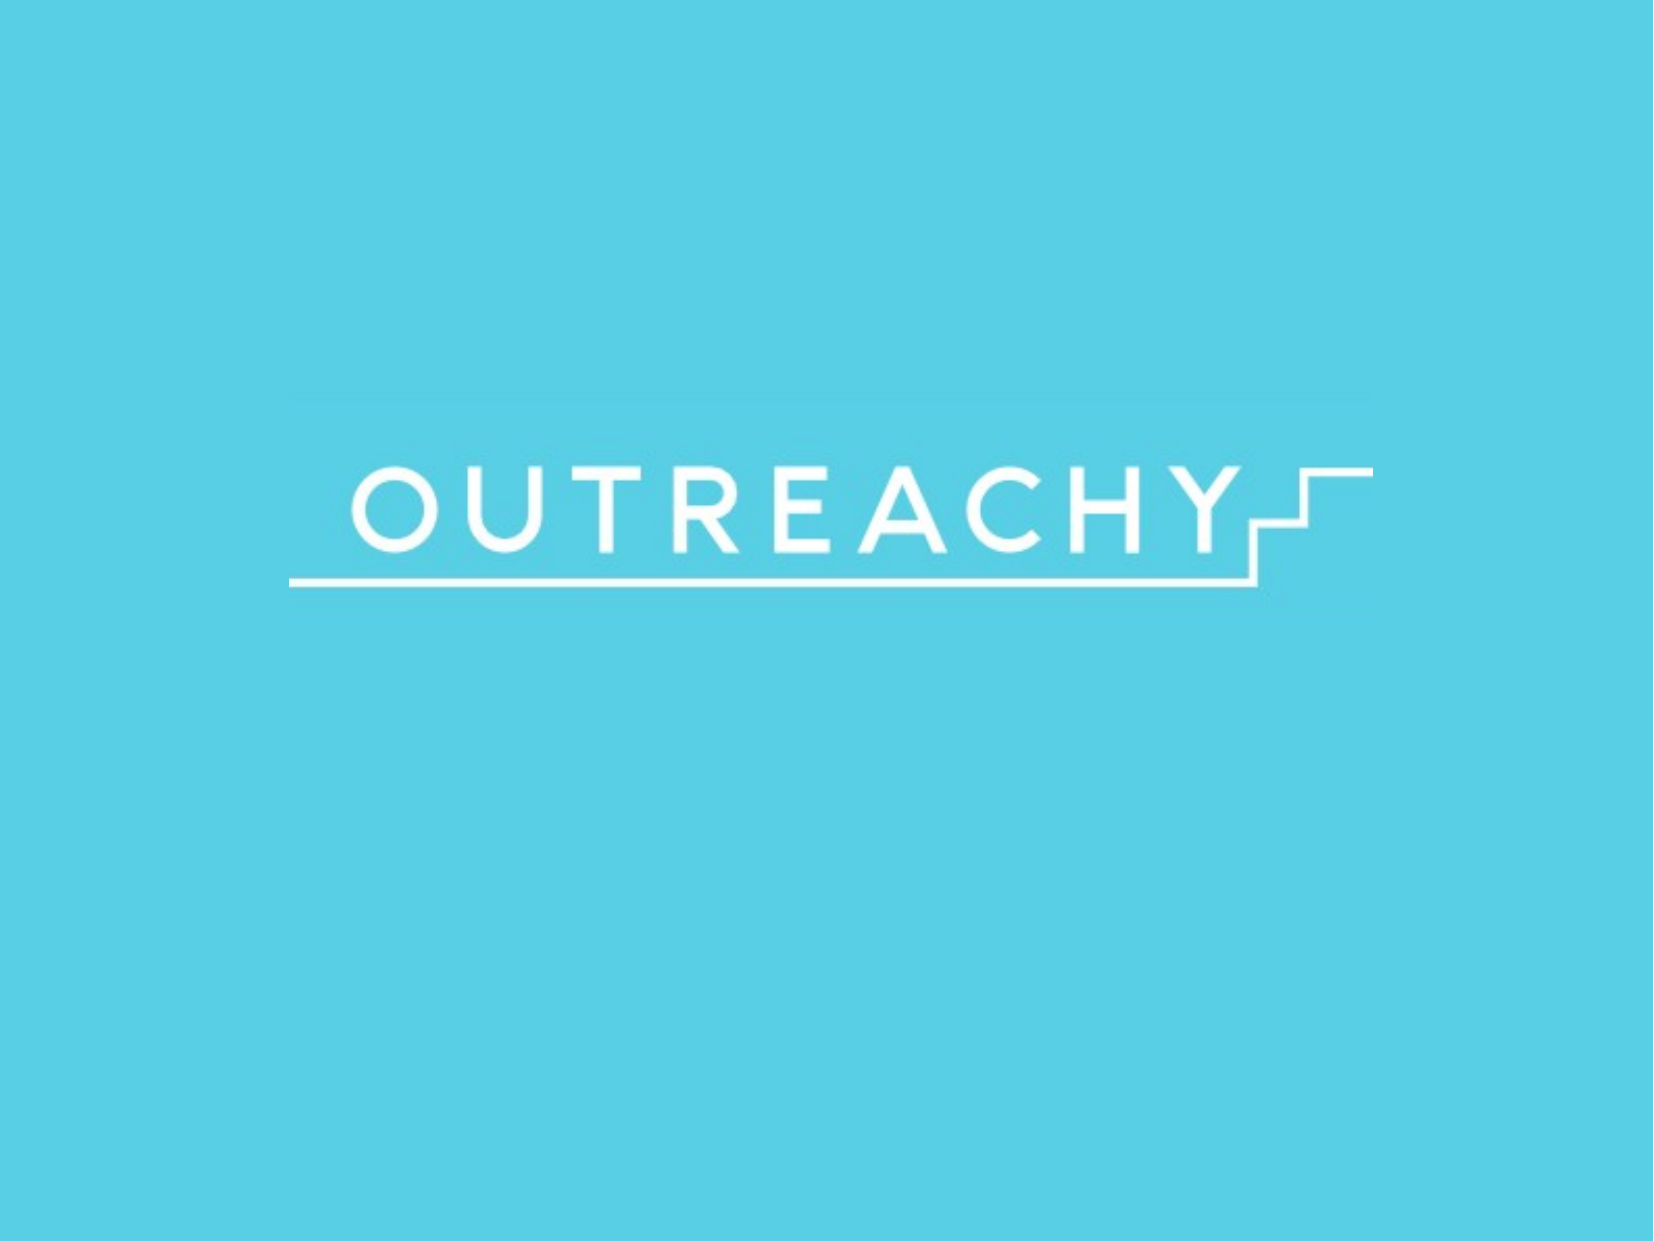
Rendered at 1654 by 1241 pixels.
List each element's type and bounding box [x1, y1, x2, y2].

picture [289, 391, 1373, 621]
